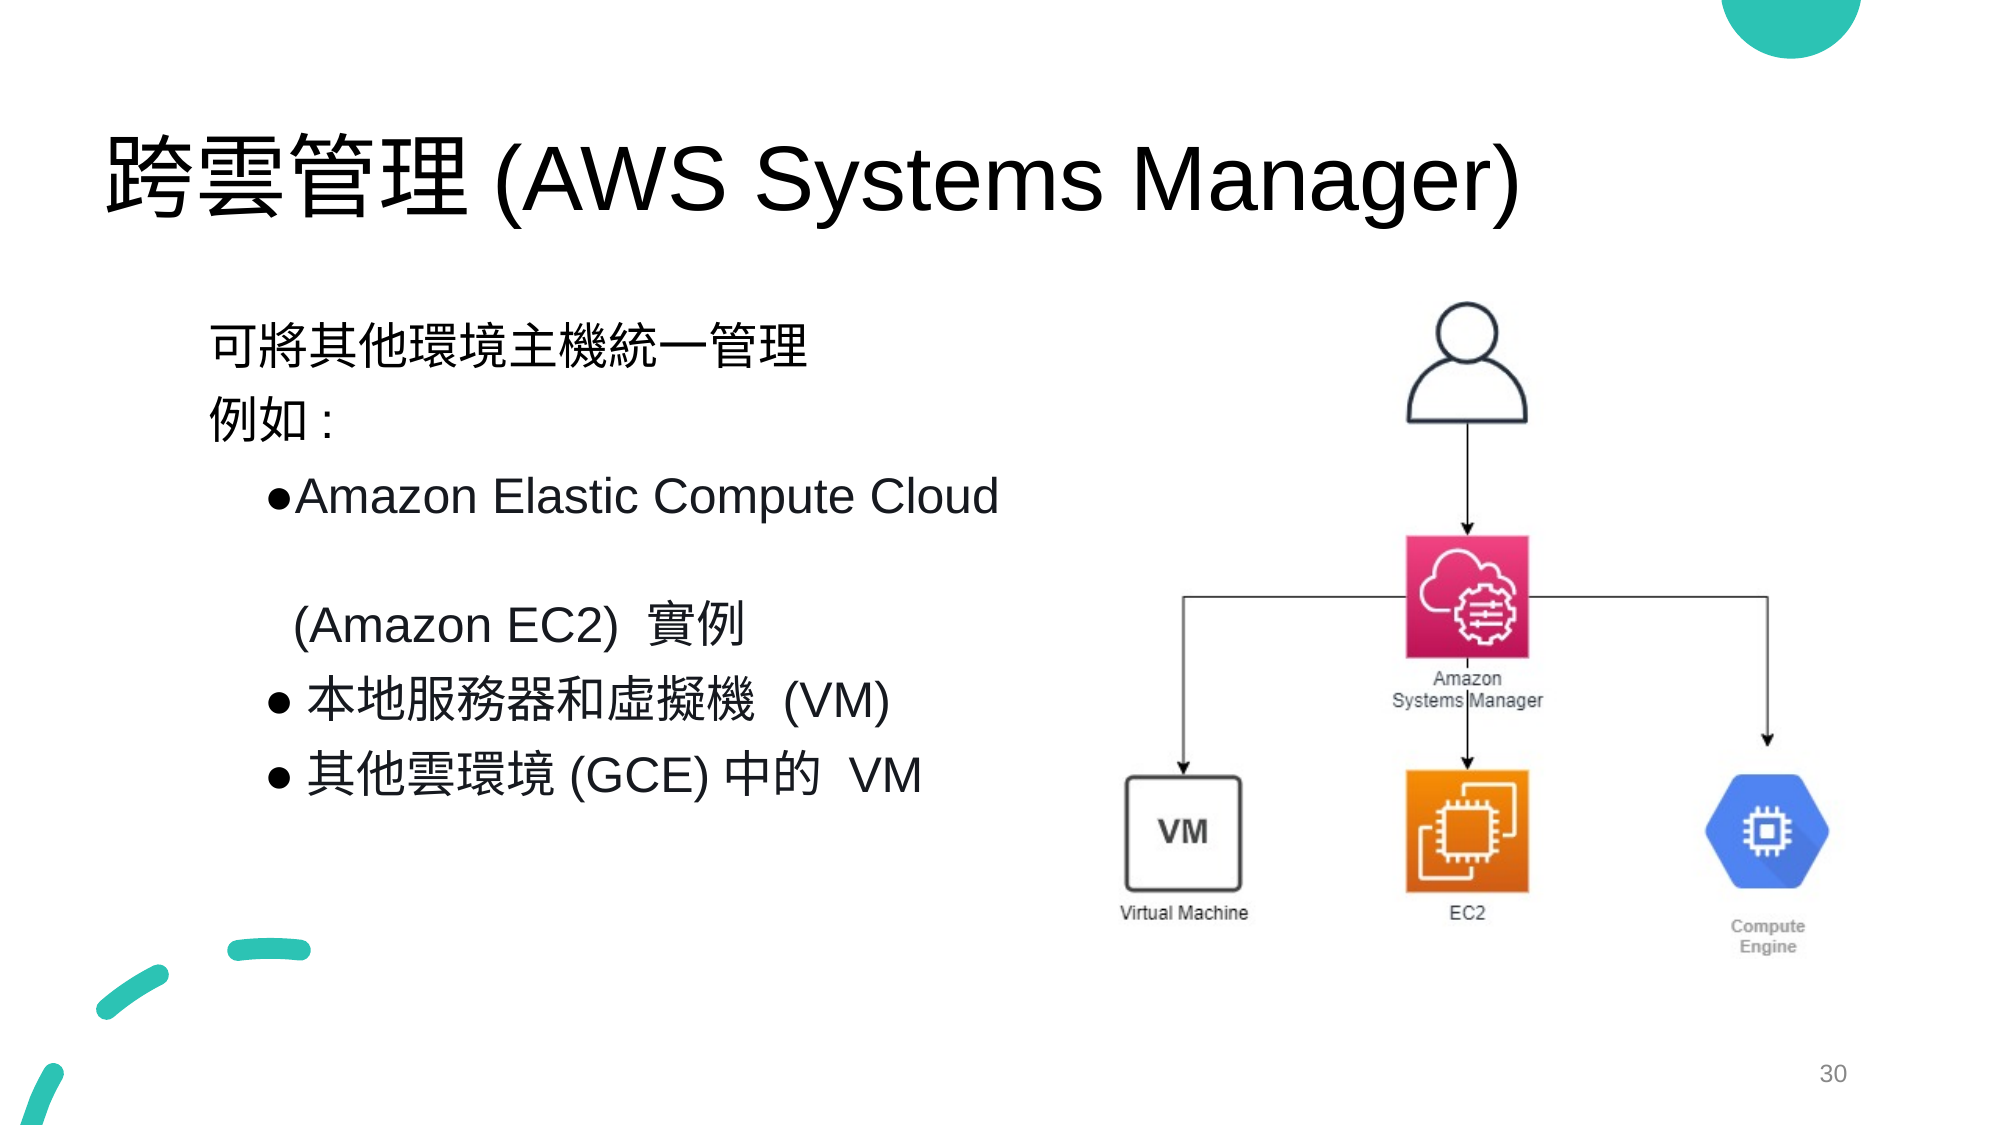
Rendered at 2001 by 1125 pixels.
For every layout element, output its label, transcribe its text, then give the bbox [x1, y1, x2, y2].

picture [1118, 301, 1863, 959]
list 可將其他環境主機統一管理 例如: ●Amazon Elastic Compute Cloud (Amazon EC2) 實例 ●本地服務器和虛擬機 (VM) ●其他雲環境(GCE)中的 VM [193, 313, 1102, 947]
title 跨雲管理(AWS Systems Manager) [88, 59, 1814, 278]
slide_number 1 [1412, 1042, 1863, 1103]
